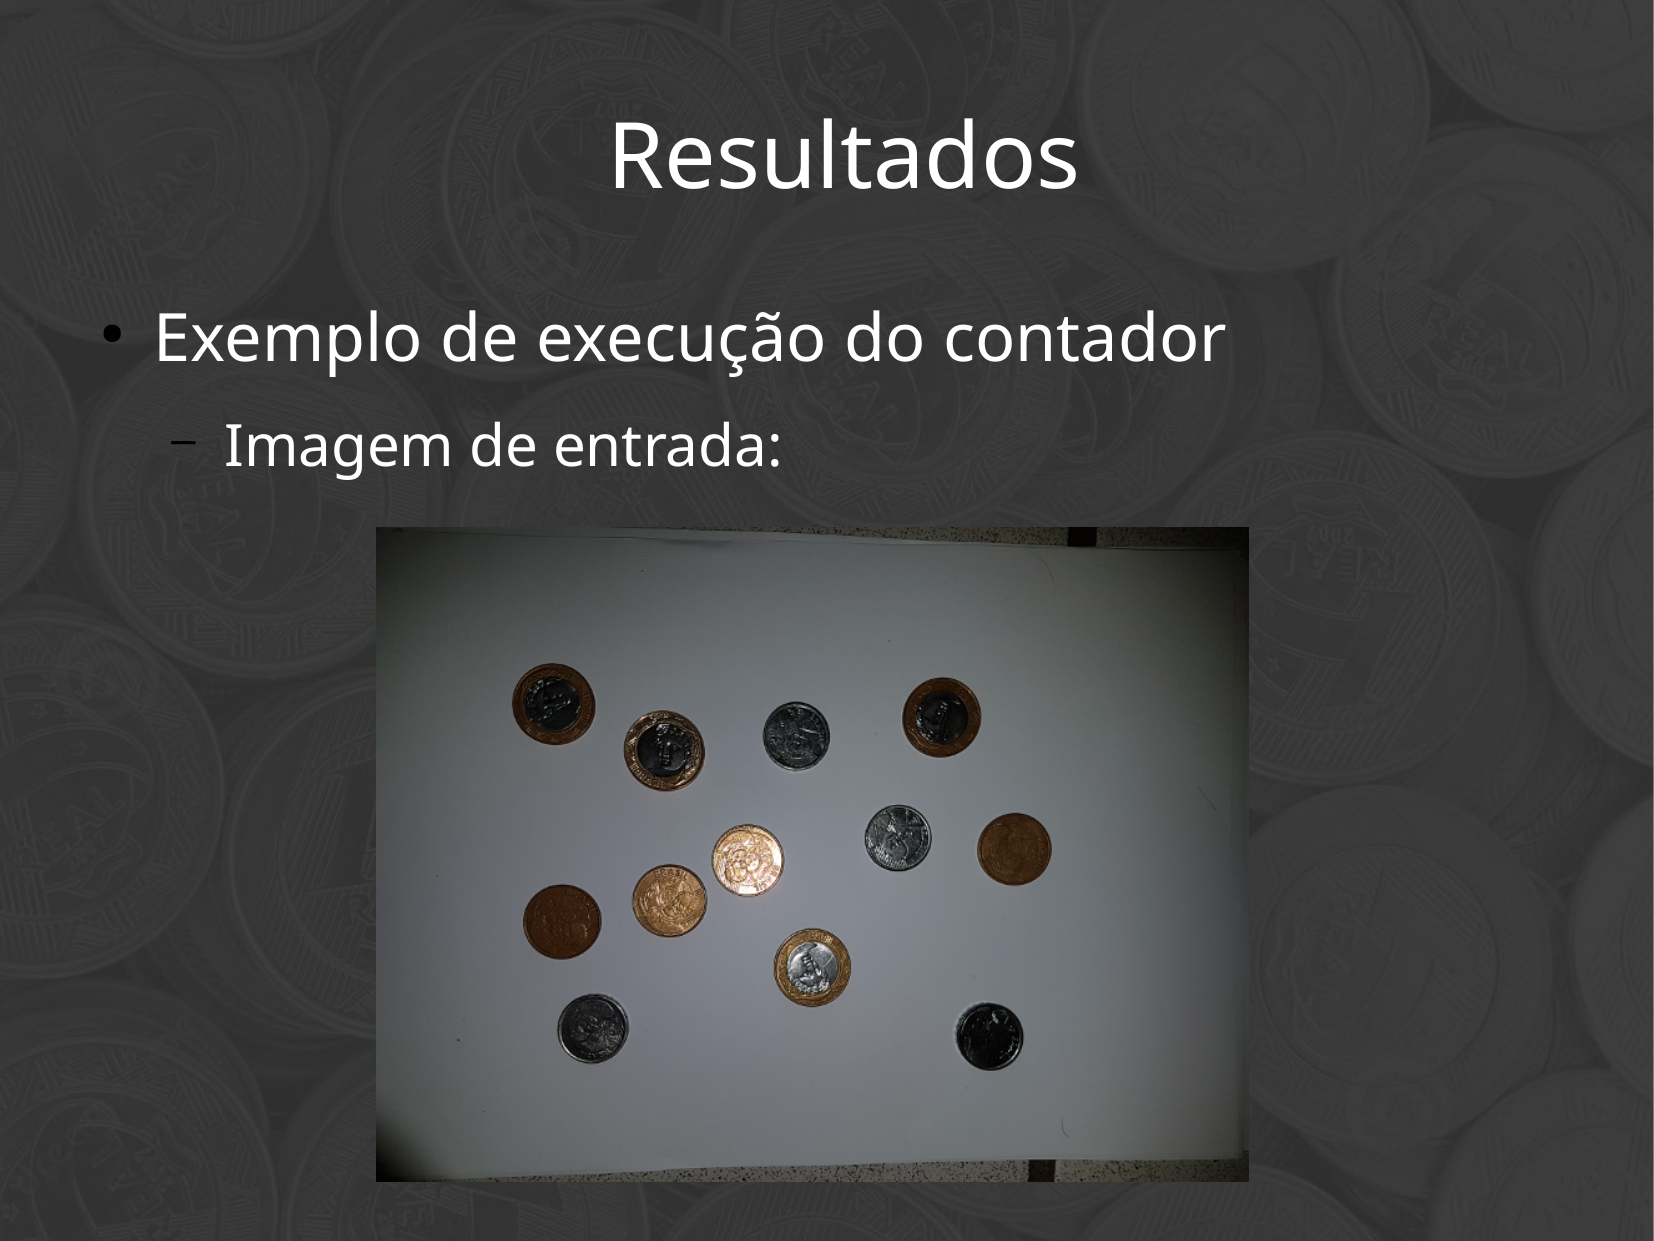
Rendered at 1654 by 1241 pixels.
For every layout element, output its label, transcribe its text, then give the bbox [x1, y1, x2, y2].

picture [0, 0, 1654, 1241]
title Resultados [82, 49, 1571, 257]
list Exemplo de execução do contador Imagem de entrada: [82, 290, 1571, 1010]
